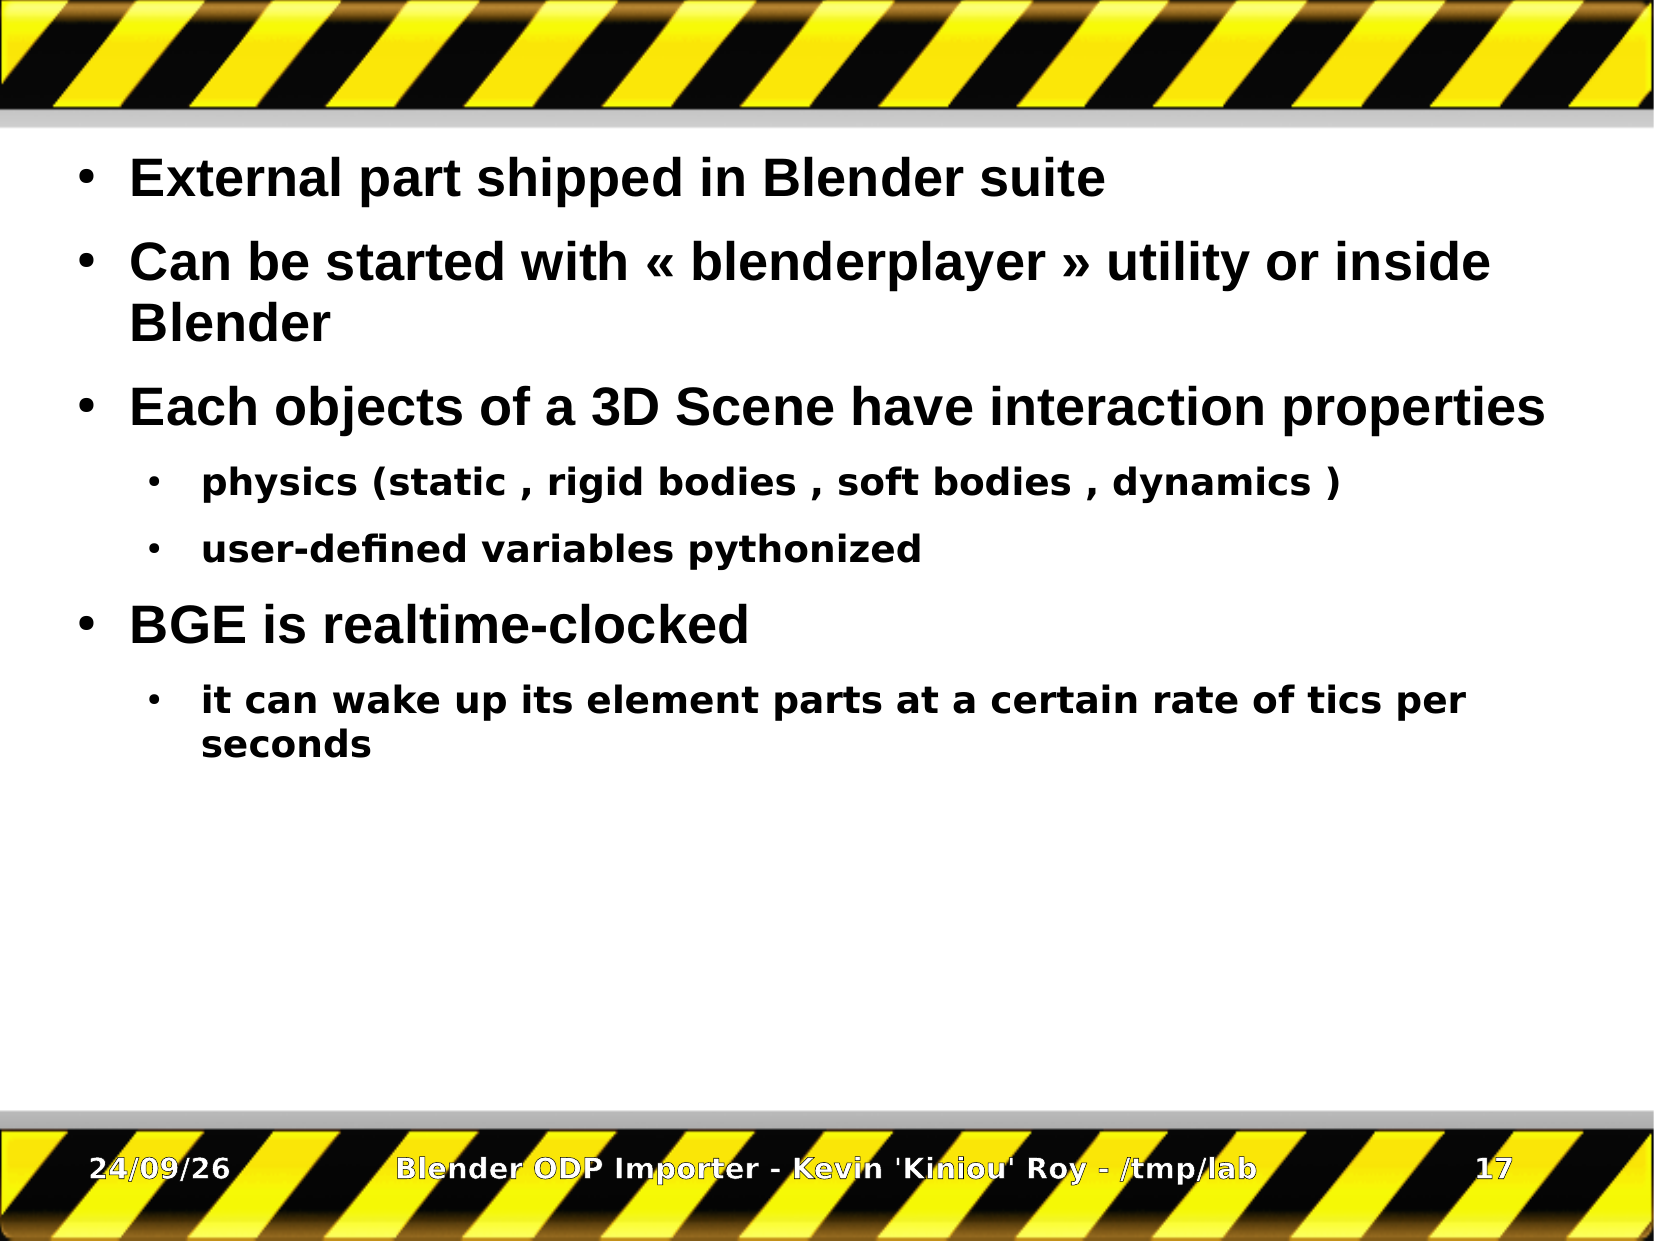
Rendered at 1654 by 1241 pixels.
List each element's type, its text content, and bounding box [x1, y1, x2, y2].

title How BGE works? [73, 14, 1580, 102]
list External part shipped in Blender suite Can be started with « blenderplayer » utility or inside Blender Each objects of a 3D Scene have interaction properties physics (static , rigid bodies , soft bodies , dynamics ) user-defined variables pythonized BGE is realtime-clocked it can wake up its element parts at a certain rate of tics per seconds [59, 147, 1595, 958]
picture [0, 0, 1654, 1241]
